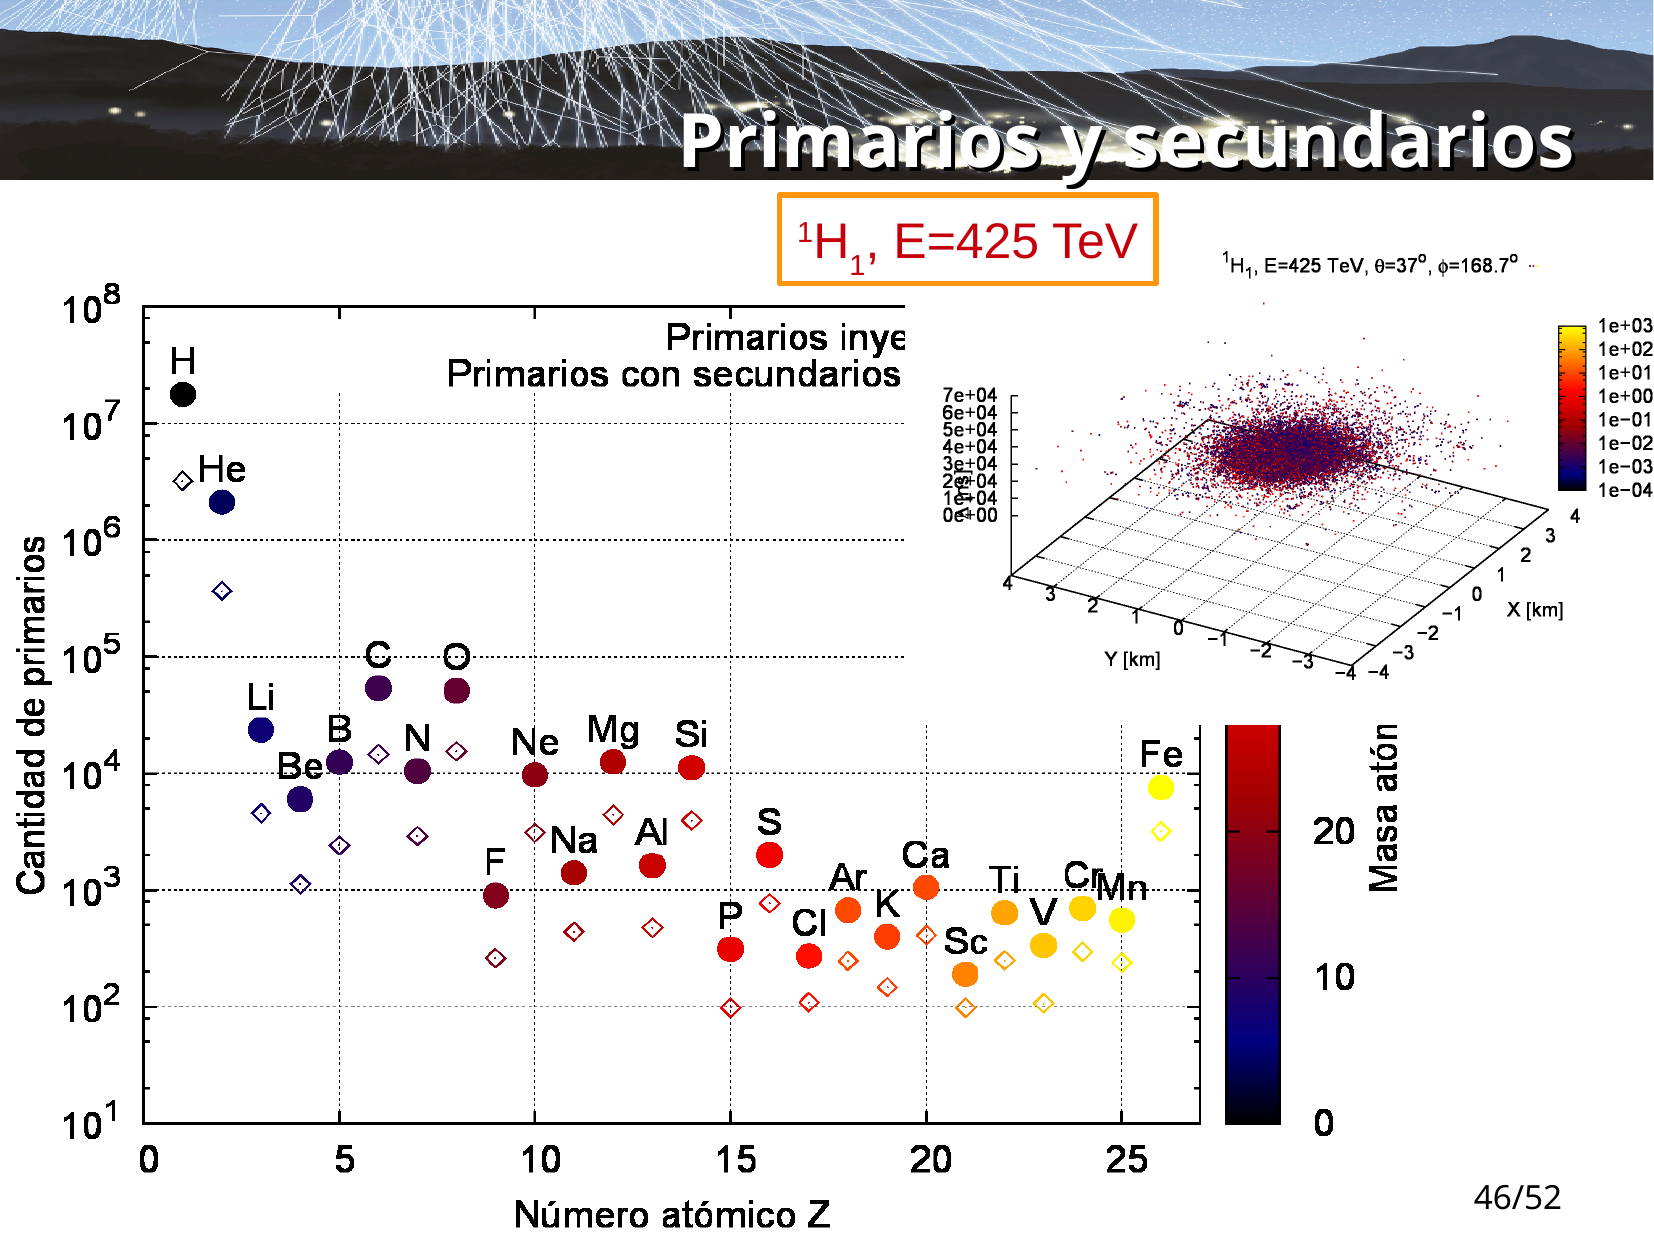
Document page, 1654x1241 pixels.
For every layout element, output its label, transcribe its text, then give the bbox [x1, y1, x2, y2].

picture [0, 0, 1654, 180]
picture [0, 200, 1654, 1241]
title Primarios y secundarios [86, 49, 1575, 226]
text_box 1H1, E=425 TeV [779, 194, 1157, 284]
